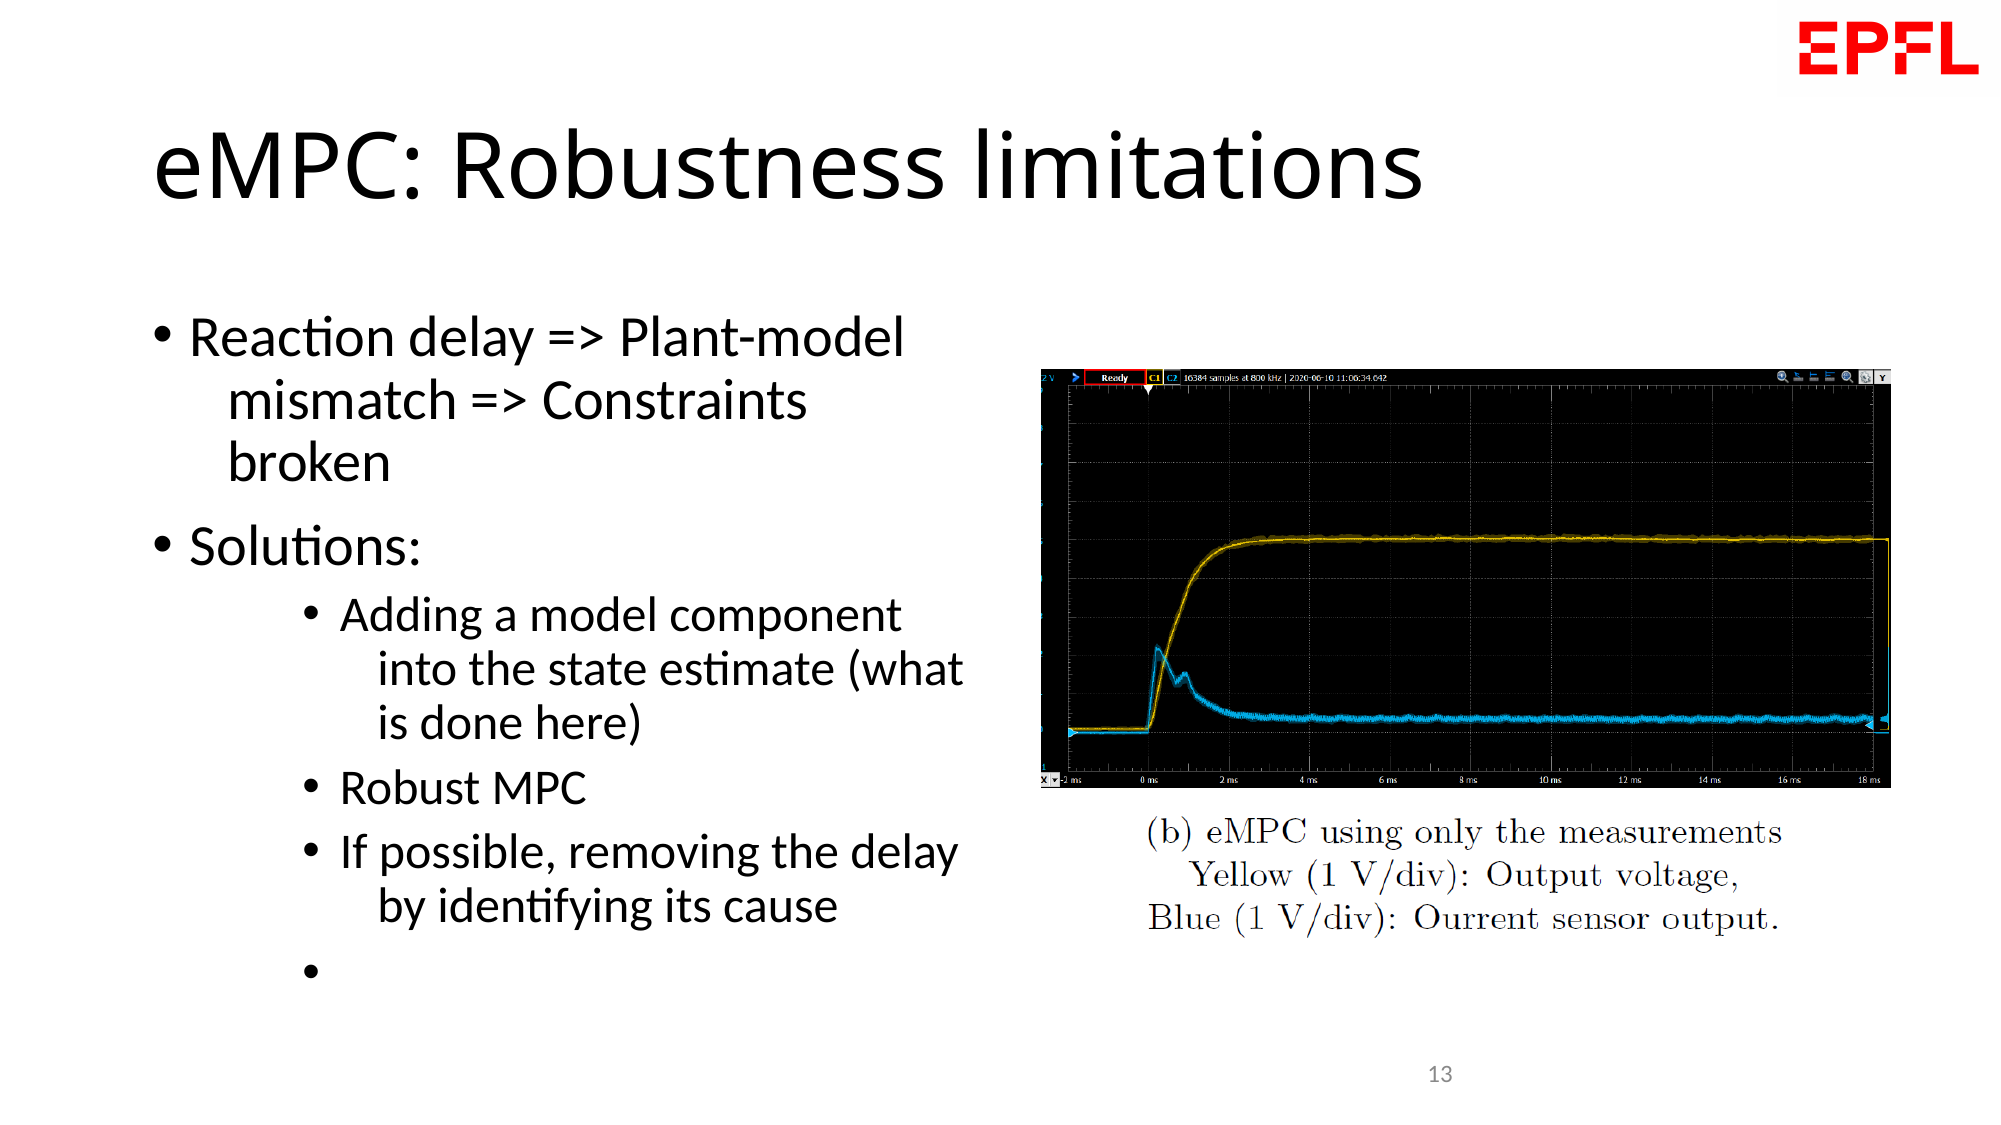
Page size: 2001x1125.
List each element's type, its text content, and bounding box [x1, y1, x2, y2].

picture [1041, 364, 1892, 947]
text_box [1412, 1042, 1863, 1103]
list Reaction delay => Plant-model mismatch => Constraints broken Solutions: Adding a model component into the state estimate (what is done here) Robust MPC If possible, removing the delay by identifying its cause [137, 298, 988, 1013]
title eMPC: Robustness limitations [137, 59, 1863, 278]
